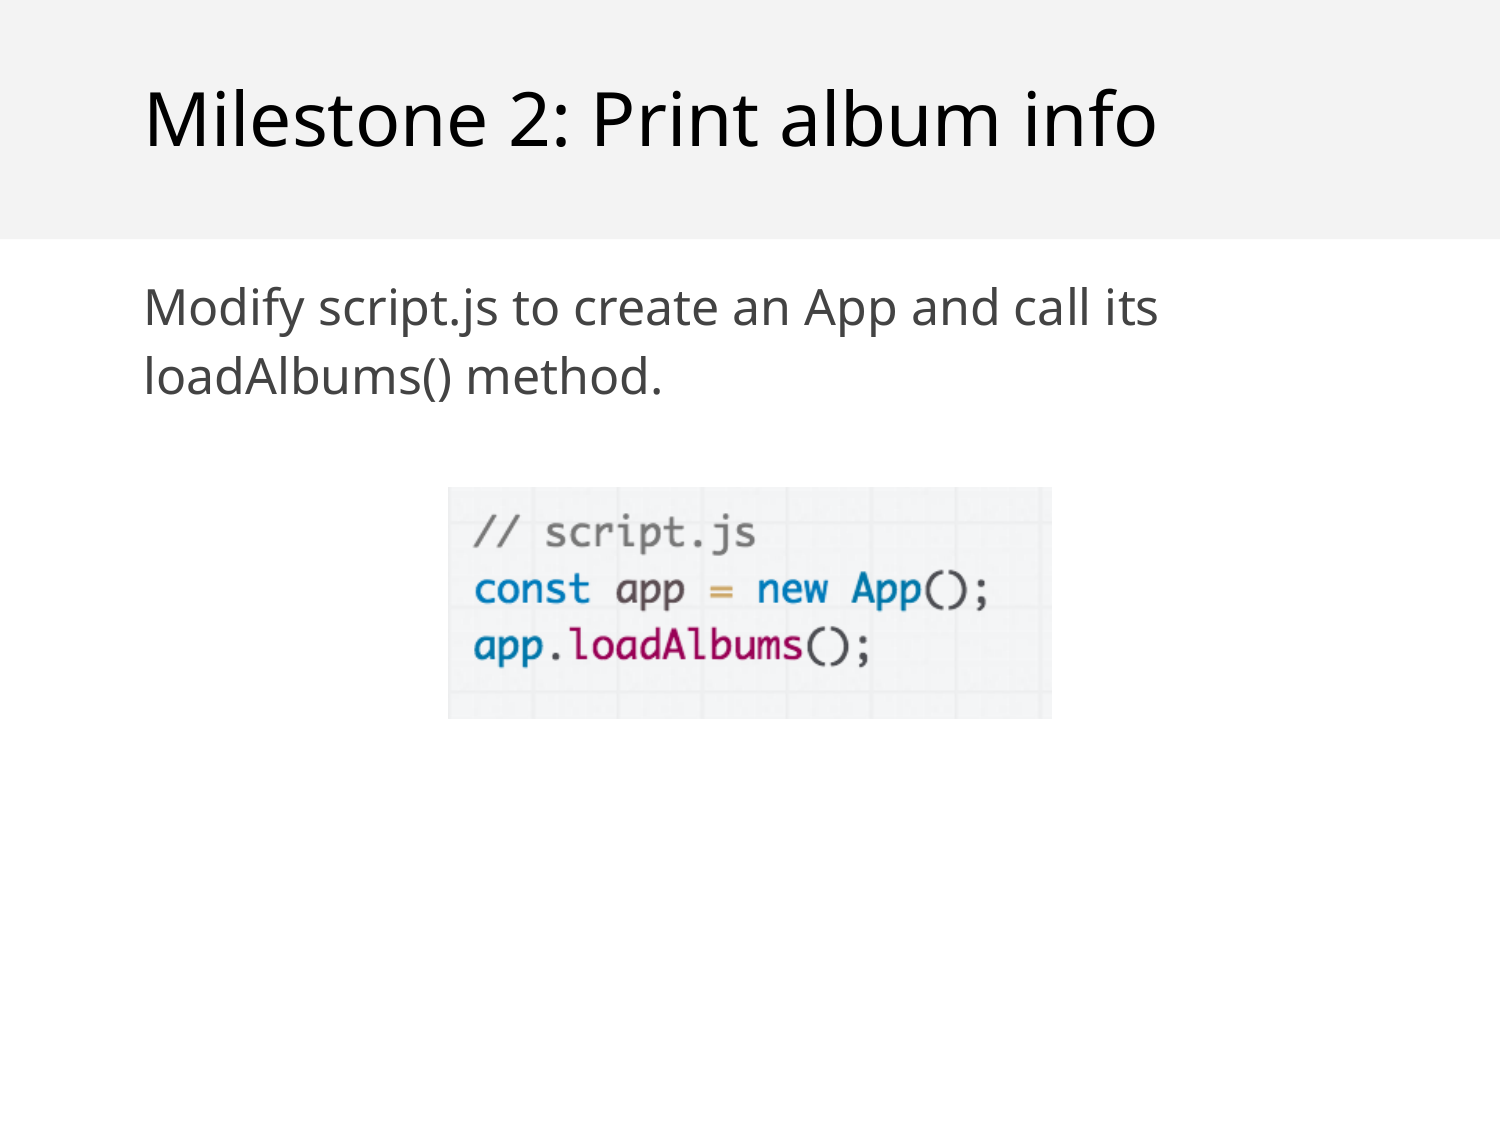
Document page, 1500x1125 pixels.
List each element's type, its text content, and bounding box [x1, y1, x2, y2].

title Milestone 2: Print album info [128, 56, 1372, 183]
picture [448, 487, 1052, 719]
list Modify script.js to create an App and call its loadAlbums() method. [128, 251, 1437, 603]
